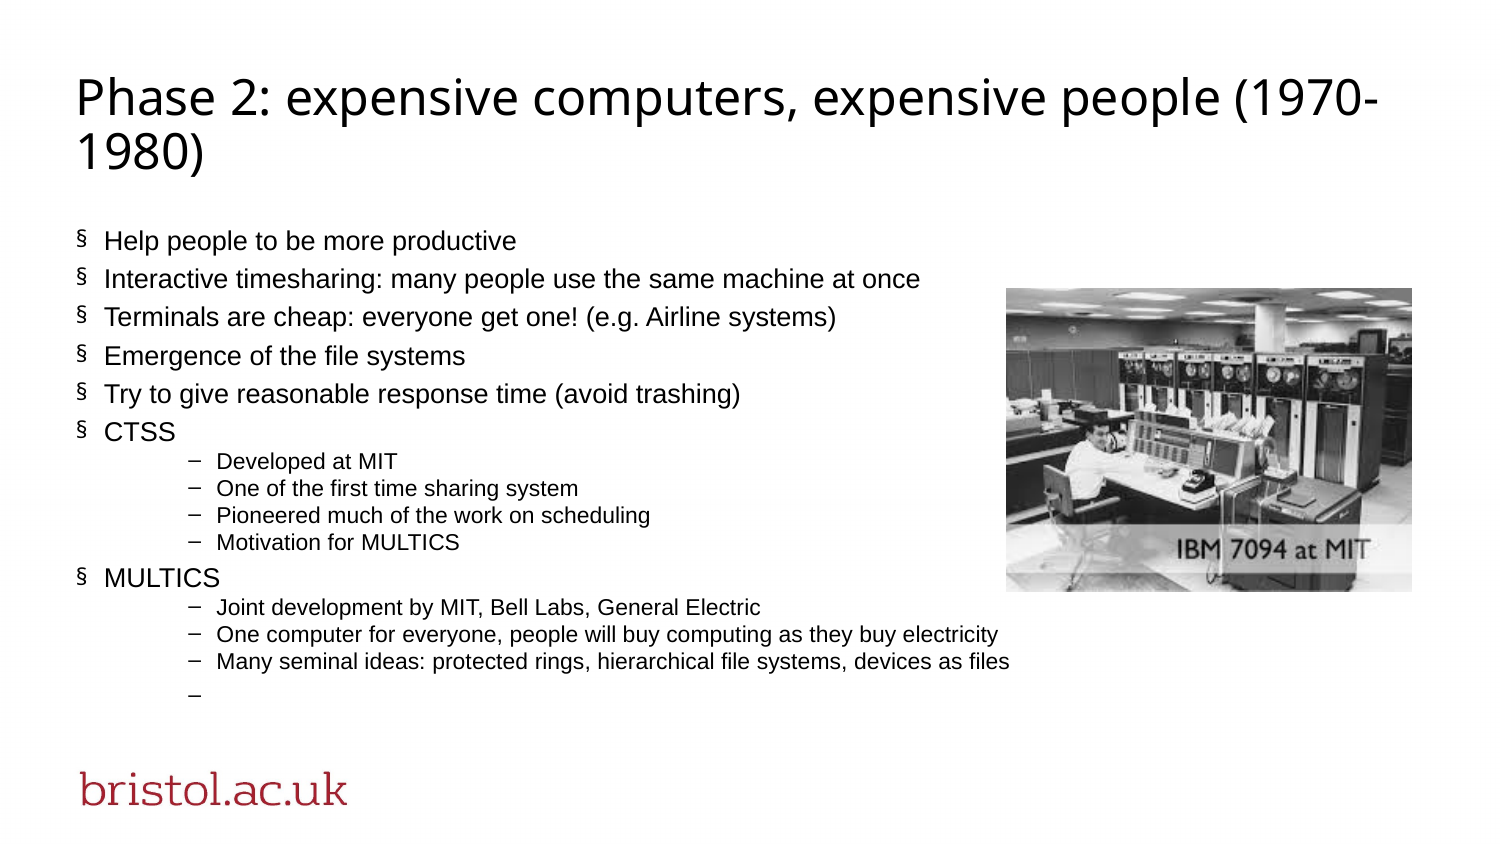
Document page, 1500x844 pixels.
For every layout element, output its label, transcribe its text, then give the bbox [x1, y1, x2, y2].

list Help people to be more productive Interactive timesharing: many people use the same machine at once Terminals are cheap: everyone get one! (e.g. Airline systems) Emergence of the file systems Try to give reasonable response time (avoid trashing) CTSS Developed at MIT One of the first time sharing system Pioneered much of the work on scheduling Motivation for MULTICS MULTICS Joint development by MIT, Bell Labs, General Electric One computer for everyone, people will buy computing as they buy electricity Many seminal ideas: protected rings, hierarchical file systems, devices as files [60, 224, 1440, 699]
title Phase 2: expensive computers, expensive people (1970-1980) [60, 44, 1440, 209]
picture [1006, 288, 1412, 592]
